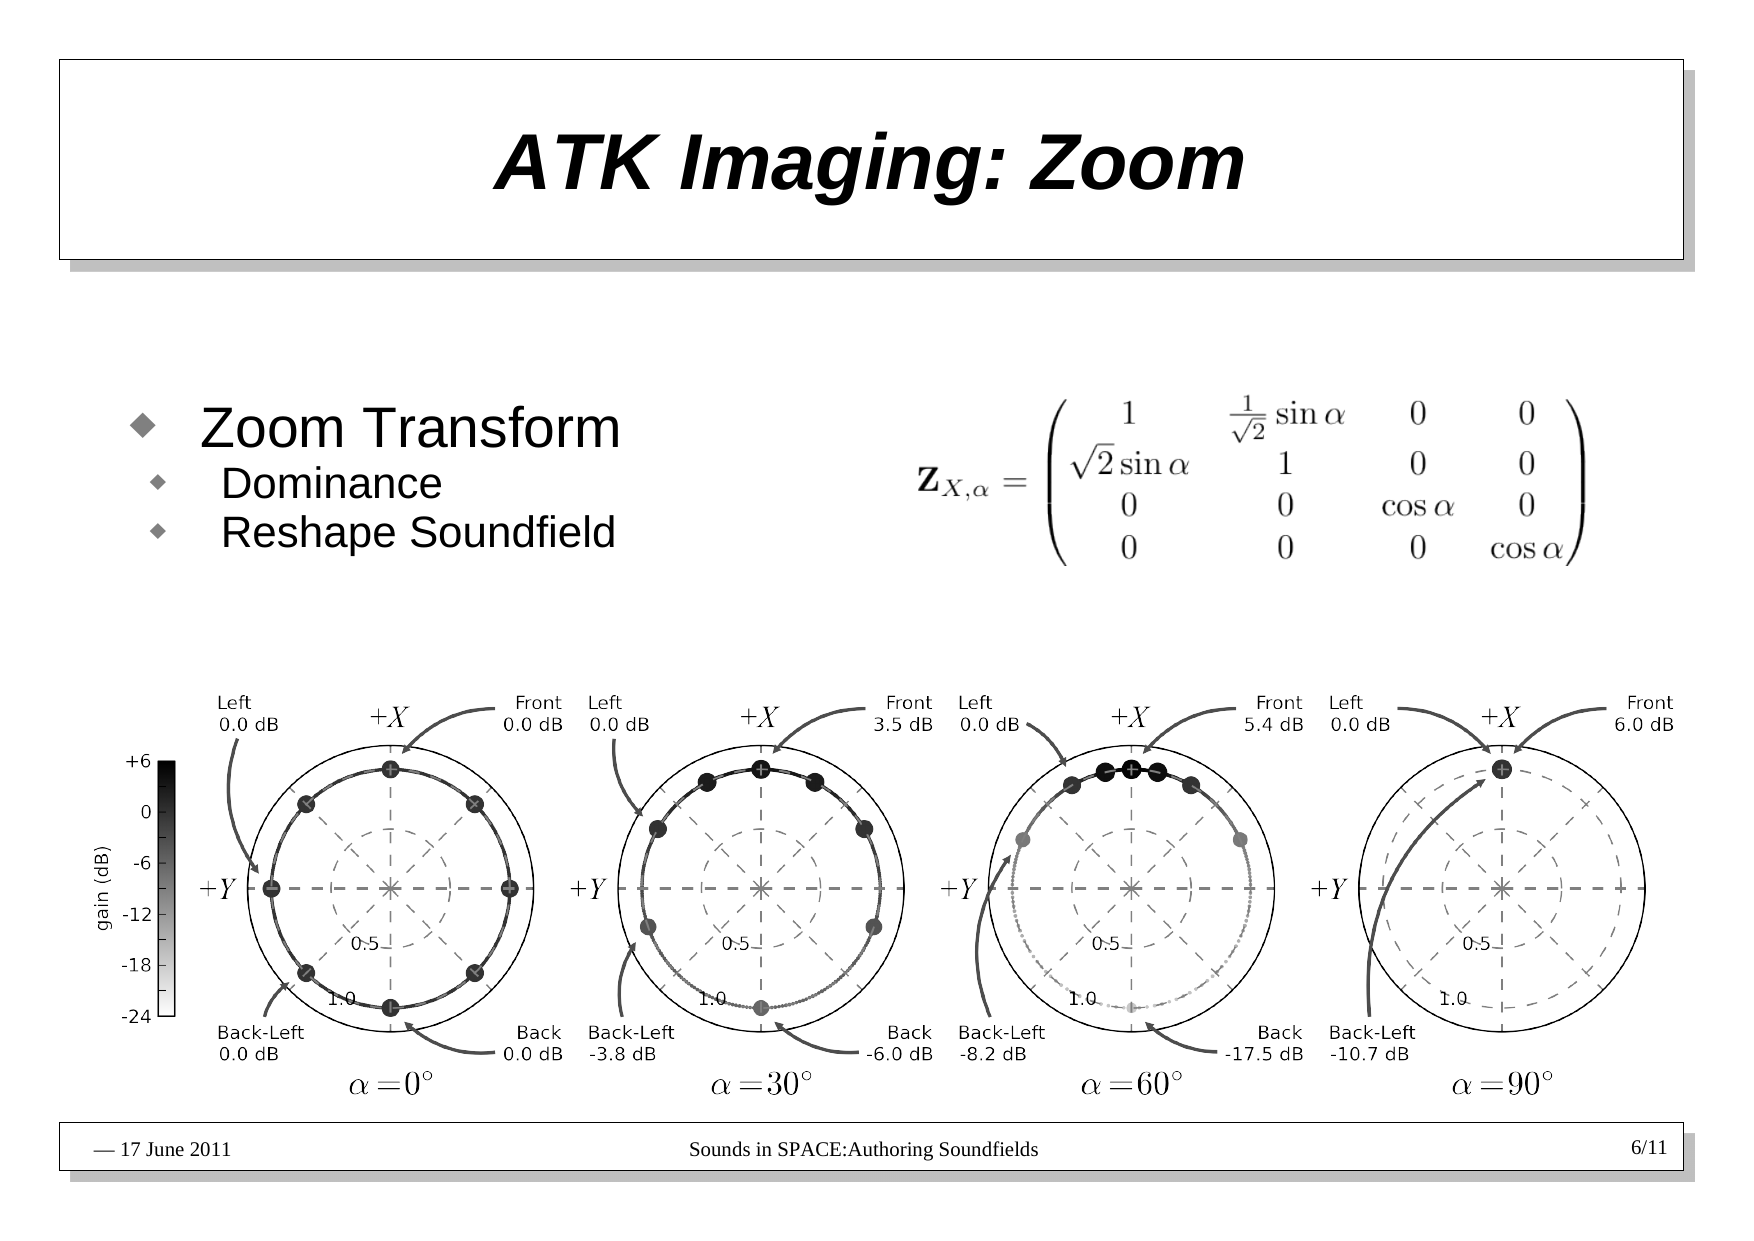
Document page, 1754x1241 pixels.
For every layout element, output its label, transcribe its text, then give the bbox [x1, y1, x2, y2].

picture [61, 676, 1698, 1101]
title ATK Imaging: Zoom [59, 59, 1684, 266]
picture [918, 393, 1586, 566]
list Zoom Transform Dominance Reshape Soundfield [118, 395, 762, 692]
